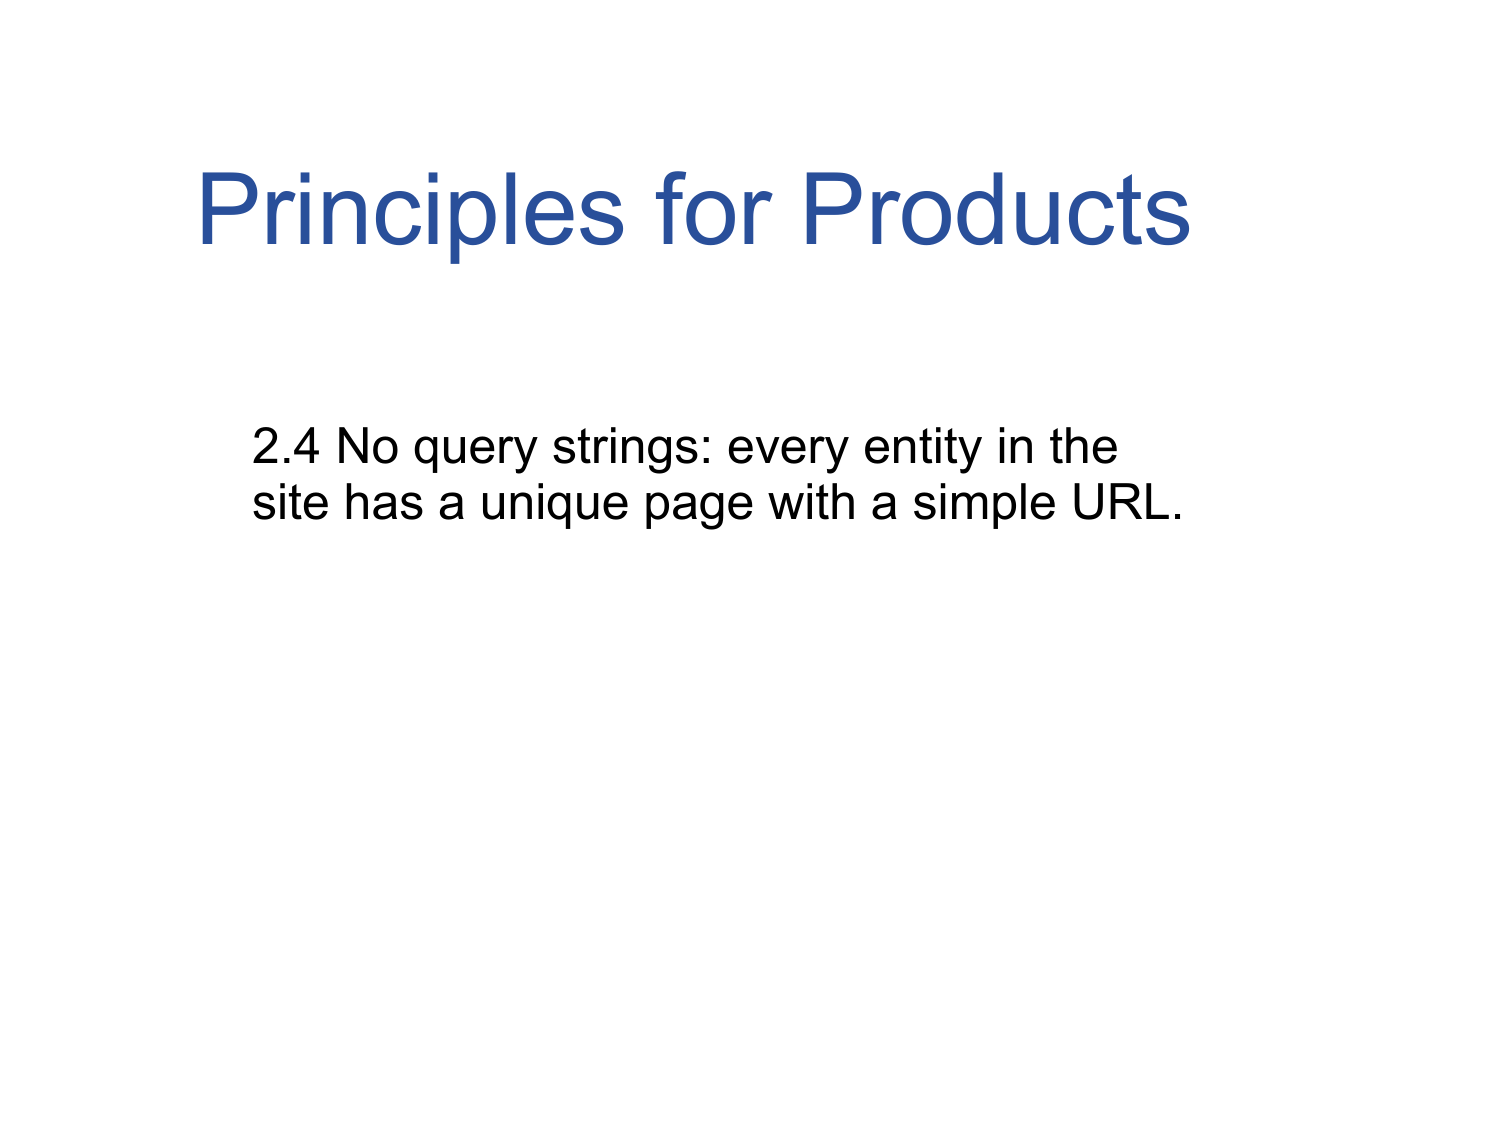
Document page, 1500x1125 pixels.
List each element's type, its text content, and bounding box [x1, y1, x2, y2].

title Principles for Products [181, 115, 1209, 304]
list 2.4 No query strings: every entity in the site has a unique page with a simple URL. [181, 333, 1209, 1015]
